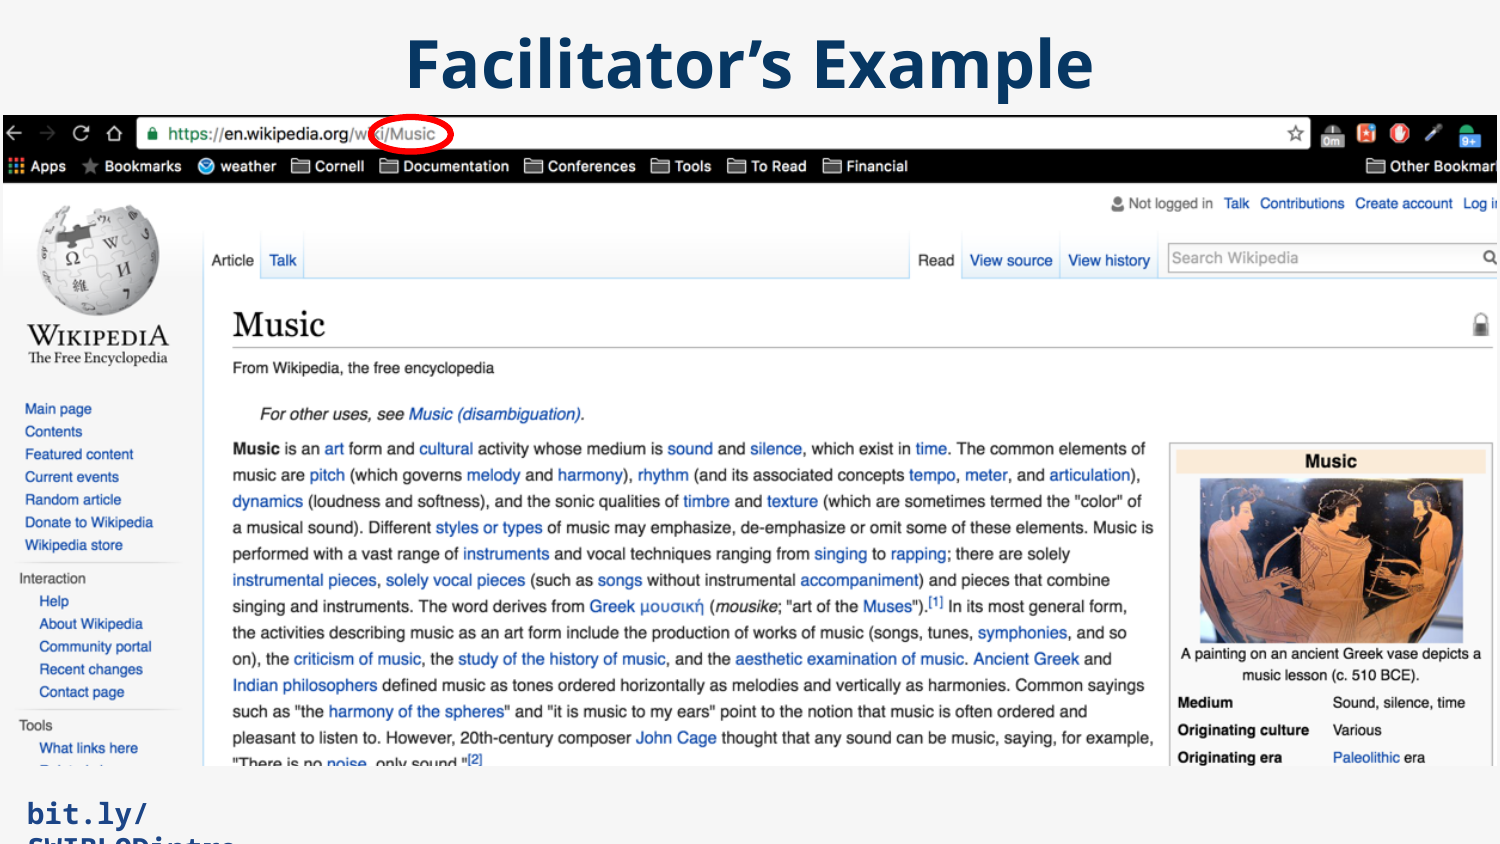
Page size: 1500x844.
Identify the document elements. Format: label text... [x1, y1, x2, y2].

title Facilitator’s Example [51, 7, 1449, 111]
picture [3, 115, 1497, 766]
picture [375, 121, 447, 148]
